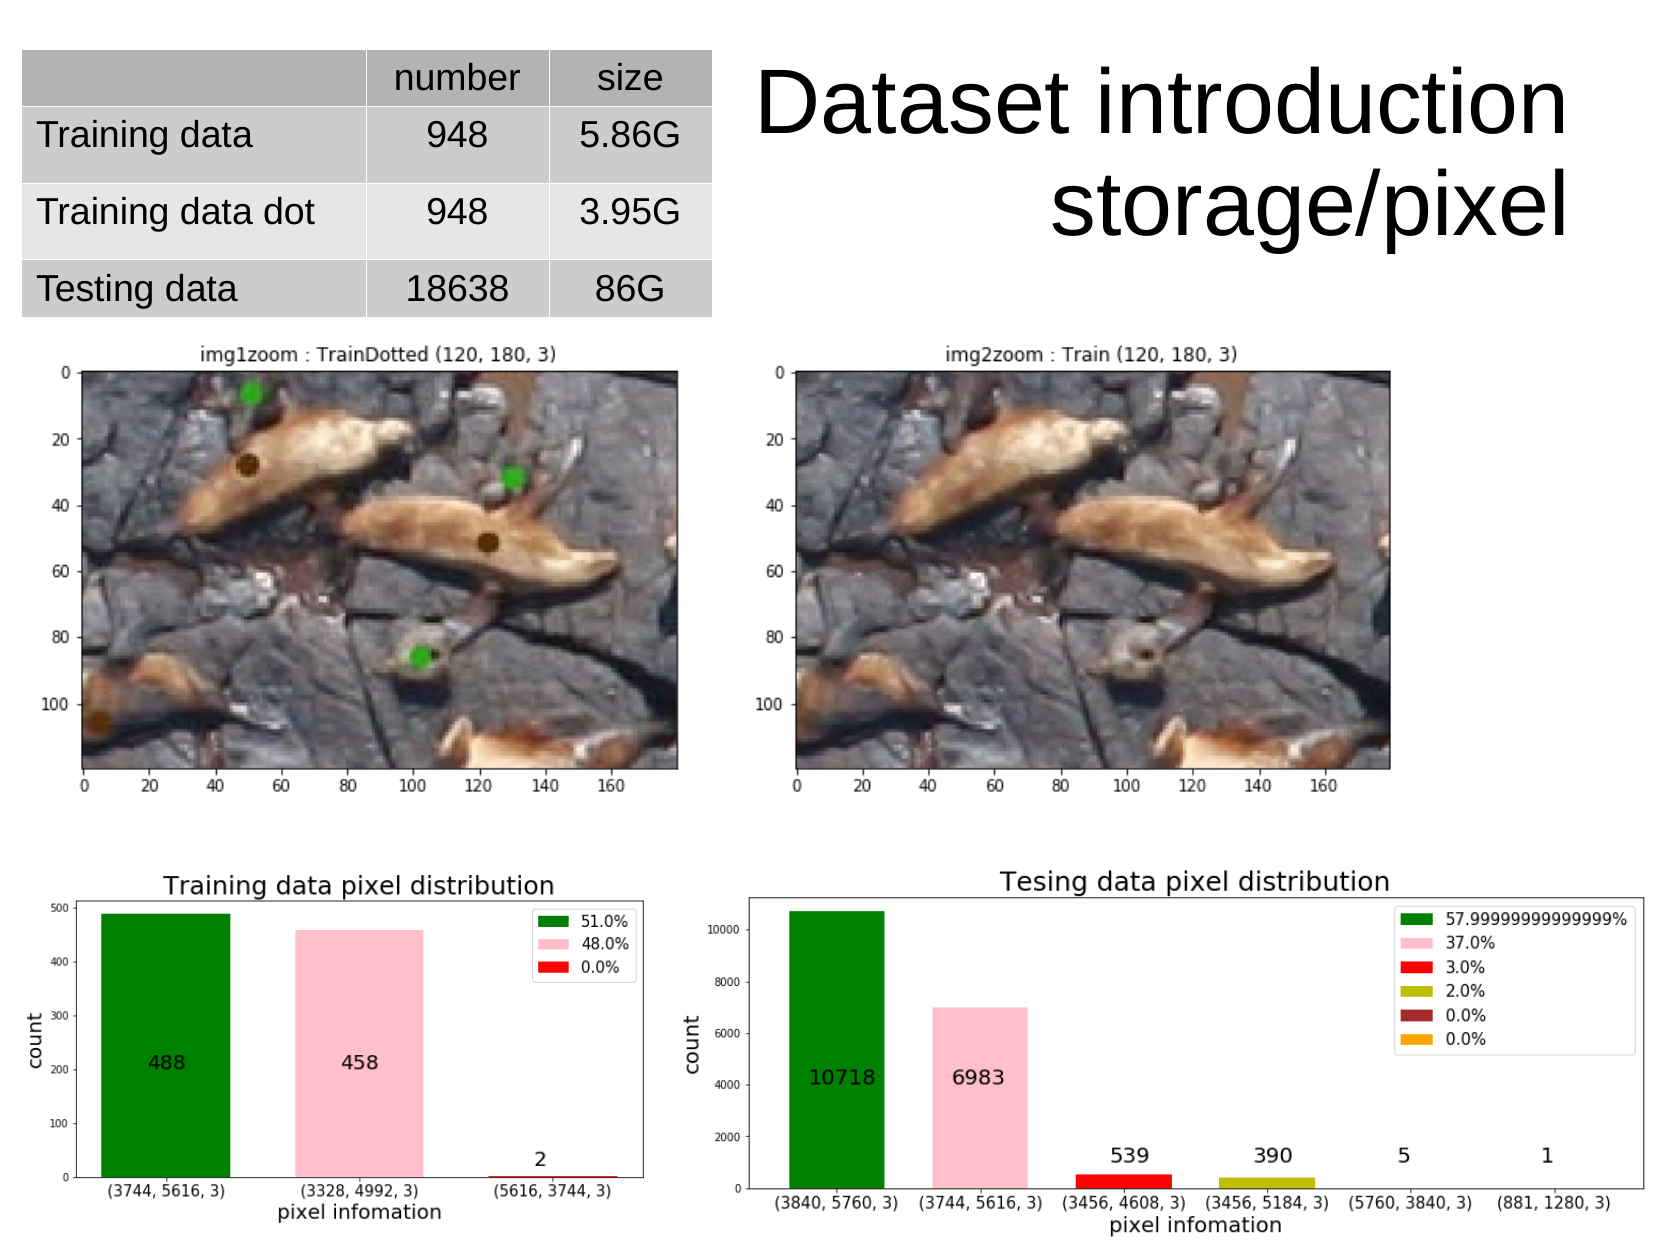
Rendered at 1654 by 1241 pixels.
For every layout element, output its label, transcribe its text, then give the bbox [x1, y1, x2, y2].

table_header [22, 50, 366, 106]
table_cell 3.95G [550, 184, 712, 259]
table_cell Testing data [22, 260, 366, 317]
table_cell 948 [367, 107, 549, 183]
picture [19, 868, 653, 1231]
picture [675, 863, 1654, 1241]
table_cell Training data dot [22, 184, 366, 259]
table_header number [367, 50, 549, 106]
title Dataset introduction storage/pixel [713, 49, 1571, 257]
picture [30, 335, 1405, 806]
table_cell 18638 [367, 260, 549, 317]
table_header size [550, 50, 712, 106]
table_cell Training data [22, 107, 366, 183]
table_cell 86G [550, 260, 712, 317]
table_cell 948 [367, 184, 549, 259]
table_cell 5.86G [550, 107, 712, 183]
